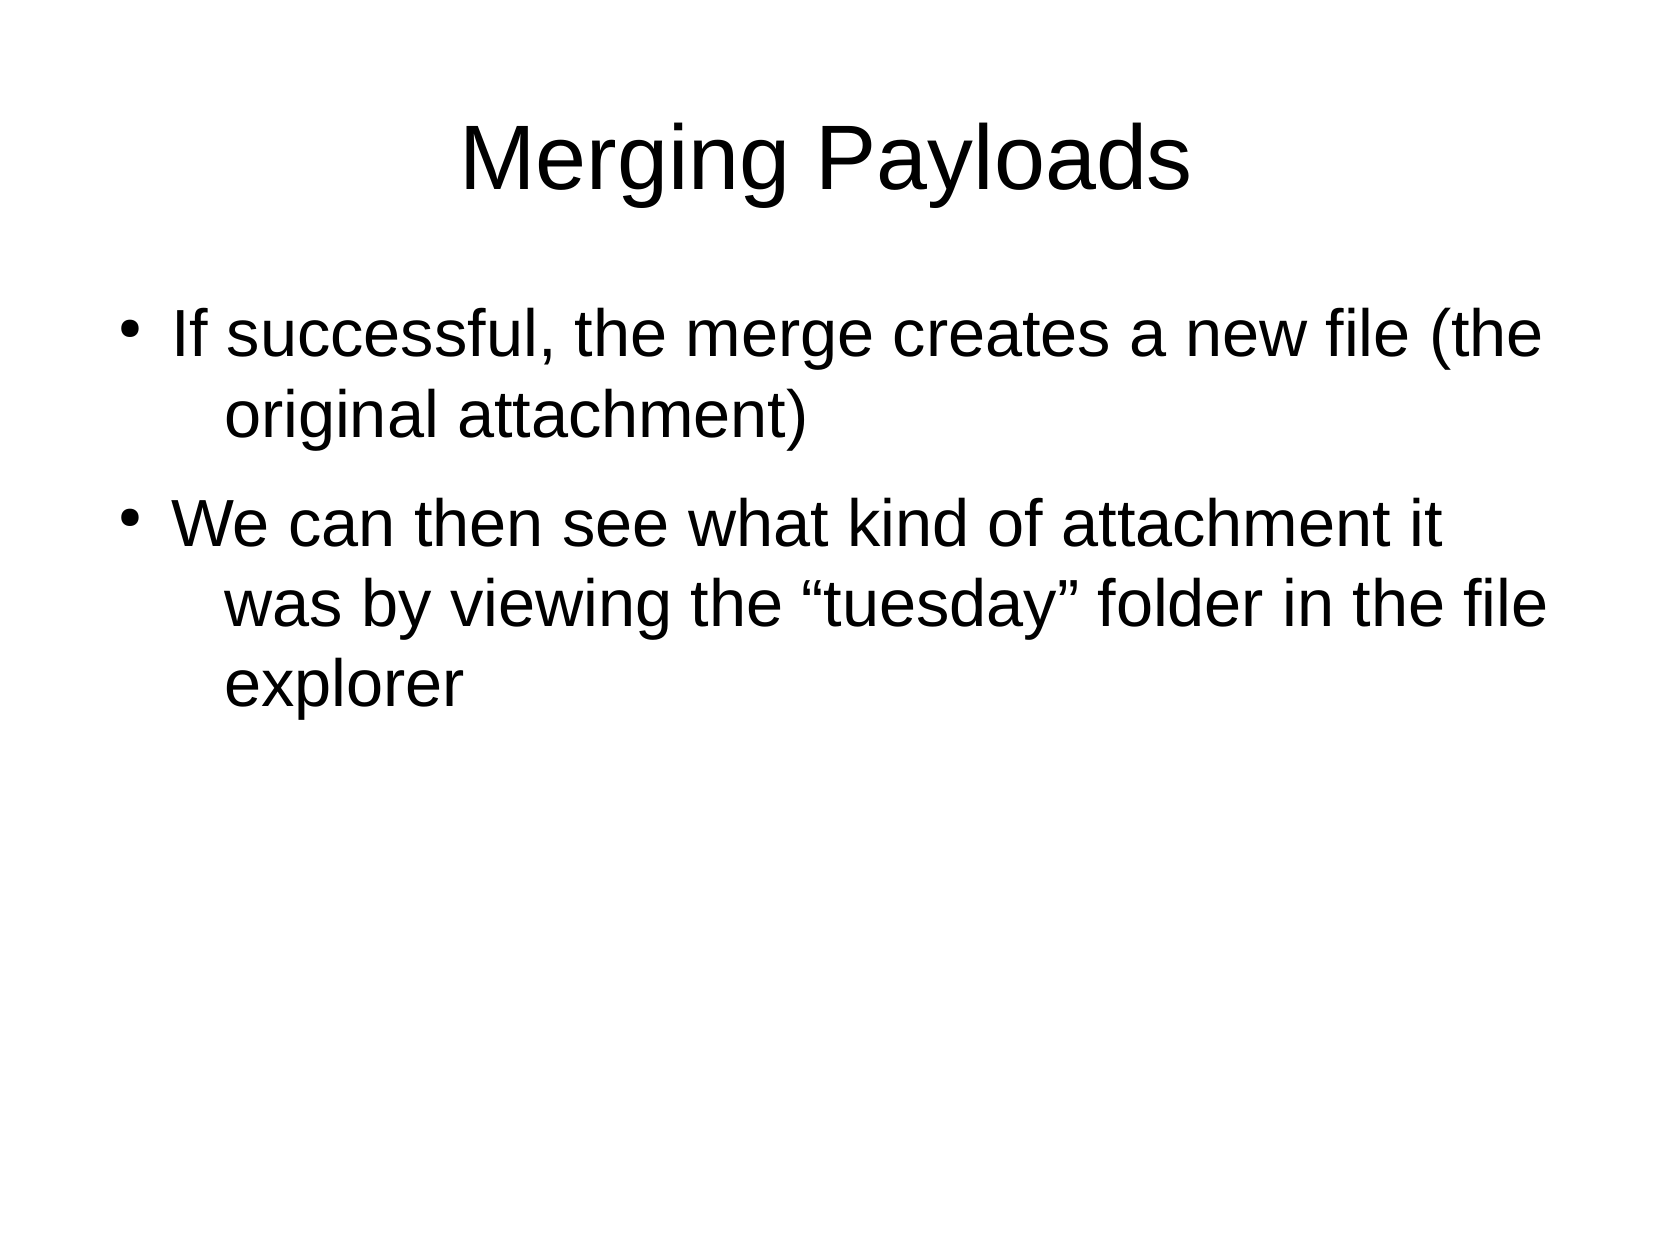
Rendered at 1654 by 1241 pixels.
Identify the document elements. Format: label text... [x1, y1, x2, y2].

title Merging Payloads [82, 49, 1571, 257]
list If successful, the merge creates a new file (the original attachment) We can then see what kind of attachment it was by viewing the “tuesday” folder in the file explorer [82, 290, 1571, 1109]
